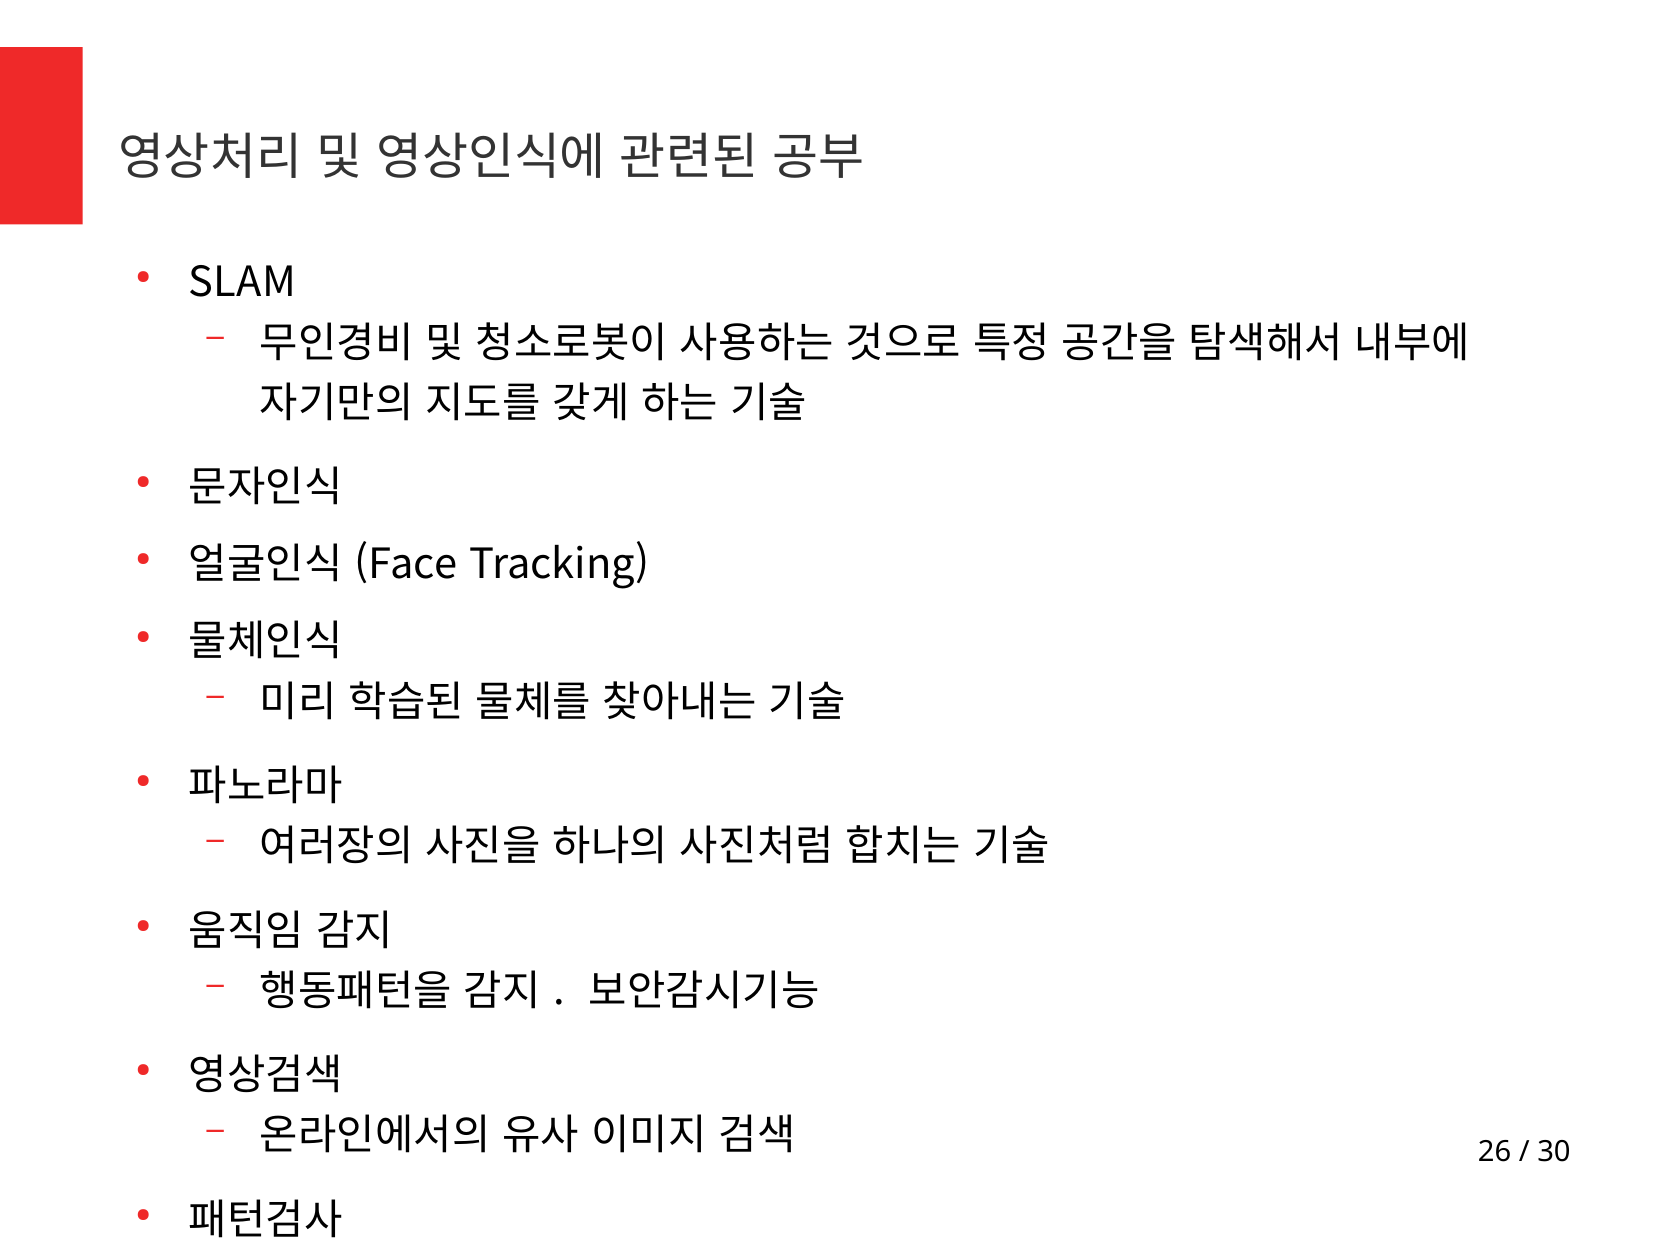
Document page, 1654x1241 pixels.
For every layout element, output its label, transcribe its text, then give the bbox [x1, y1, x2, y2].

title 영상처리 및 영상인식에 관련된 공부 [118, 49, 1571, 257]
list SLAM 무인경비 및 청소로봇이 사용하는 것으로 특정 공간을 탐색해서 내부에 자기만의 지도를 갖게 하는 기술 문자인식 얼굴인식(Face Tracking) 물체인식 미리 학습된 물체를 찾아내는 기술 파노라마 여러장의 사진을 하나의 사진처럼 합치는 기술 움직임 감지 행동패턴을 감지. 보안감시기능 영상검색 온라인에서의 유사 이미지 검색 패턴검사 스크래치, 변형등의 제품 검사로 머신비젼등 산업현장에서 주로 적용 그외… [118, 248, 1595, 1182]
